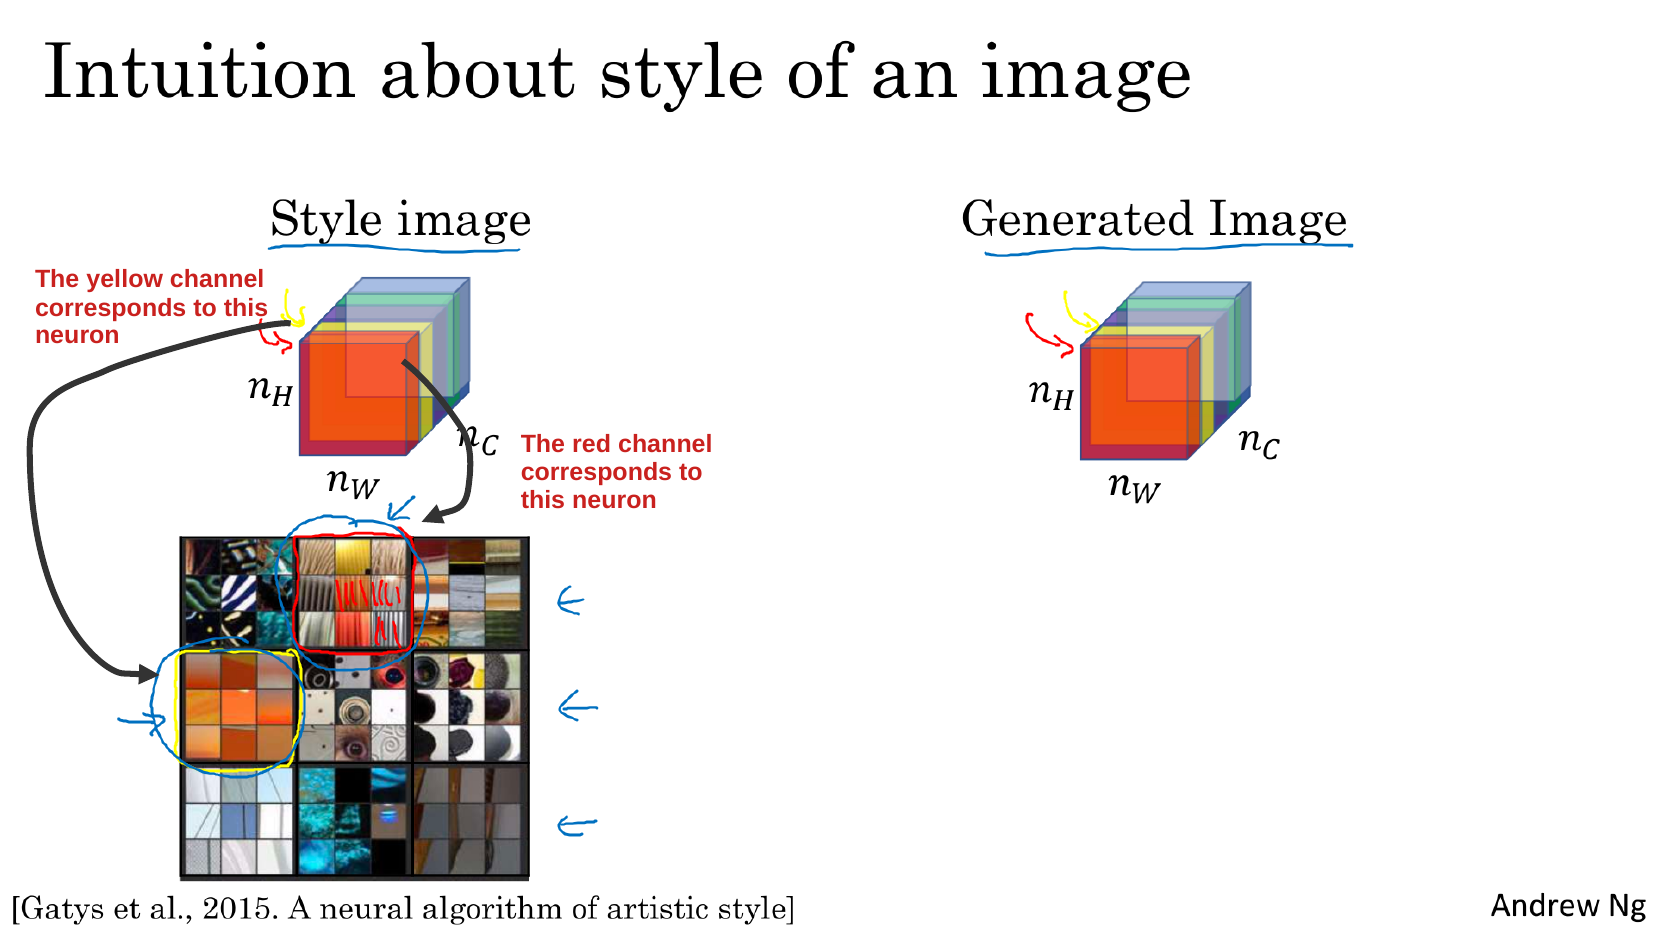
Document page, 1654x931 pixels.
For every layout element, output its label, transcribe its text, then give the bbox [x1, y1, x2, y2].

text_box The yellow channel corresponds to this neuron [20, 257, 302, 390]
text_box The red channel corresponds to this neuron [505, 421, 762, 521]
text_box [542, 371, 811, 535]
picture [5, 0, 1654, 931]
